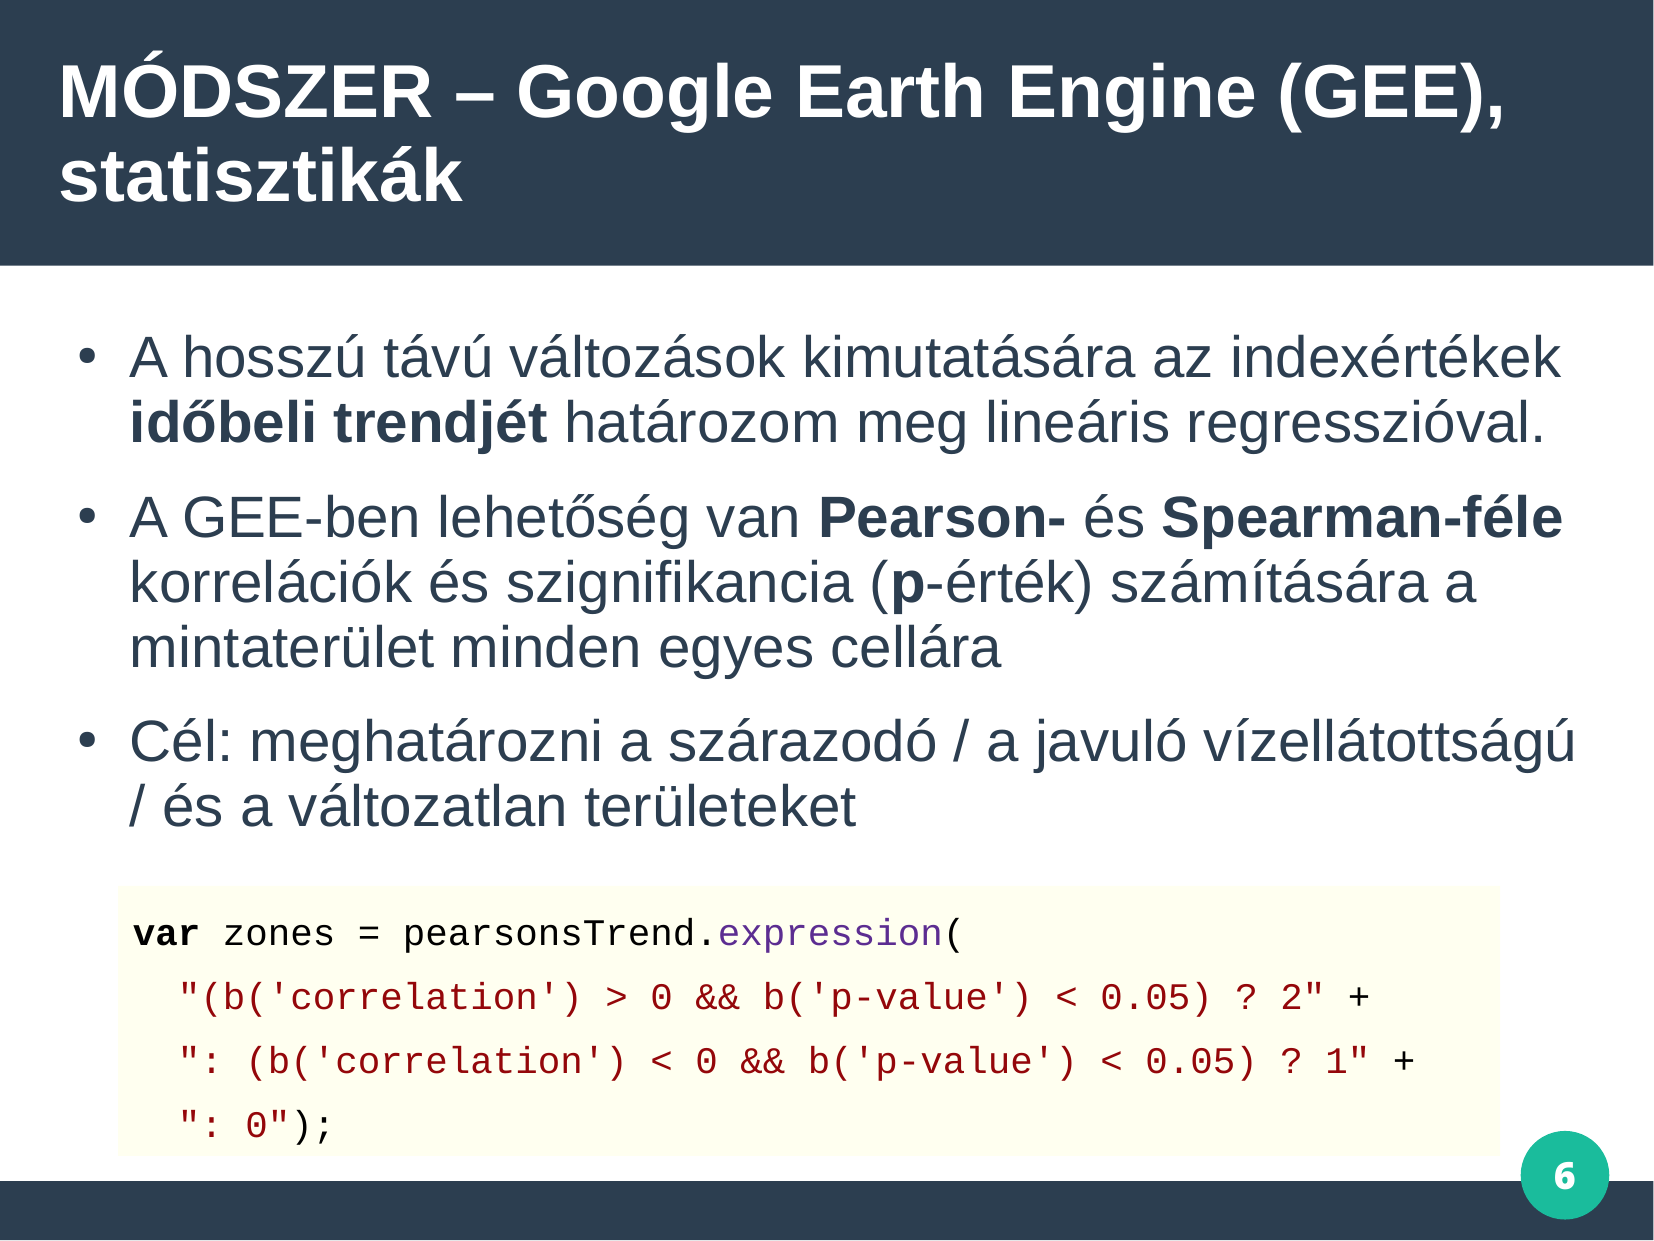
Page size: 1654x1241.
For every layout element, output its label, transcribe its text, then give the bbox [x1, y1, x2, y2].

list A hosszú távú változások kimutatására az indexértékek időbeli trendjét határozom meg lineáris regresszióval. A GEE-ben lehetőség van Pearson- és Spearman-féle korrelációk és szignifikancia (p-érték) számítására a mintaterület minden egyes cellára Cél: meghatározni a szárazodó / a javuló vízellátottságú / és a változatlan területeket [59, 324, 1595, 1152]
text_box var zones = pearsonsTrend.expression( "(b('correlation') > 0 && b('p-value') < 0.05) ? 2" + ": (b('correlation') < 0 && b('p-value') < 0.05) ? 1" + ": 0"); [118, 885, 1501, 1155]
title MÓDSZER – Google Earth Engine (GEE), statisztikák [59, 49, 1595, 207]
